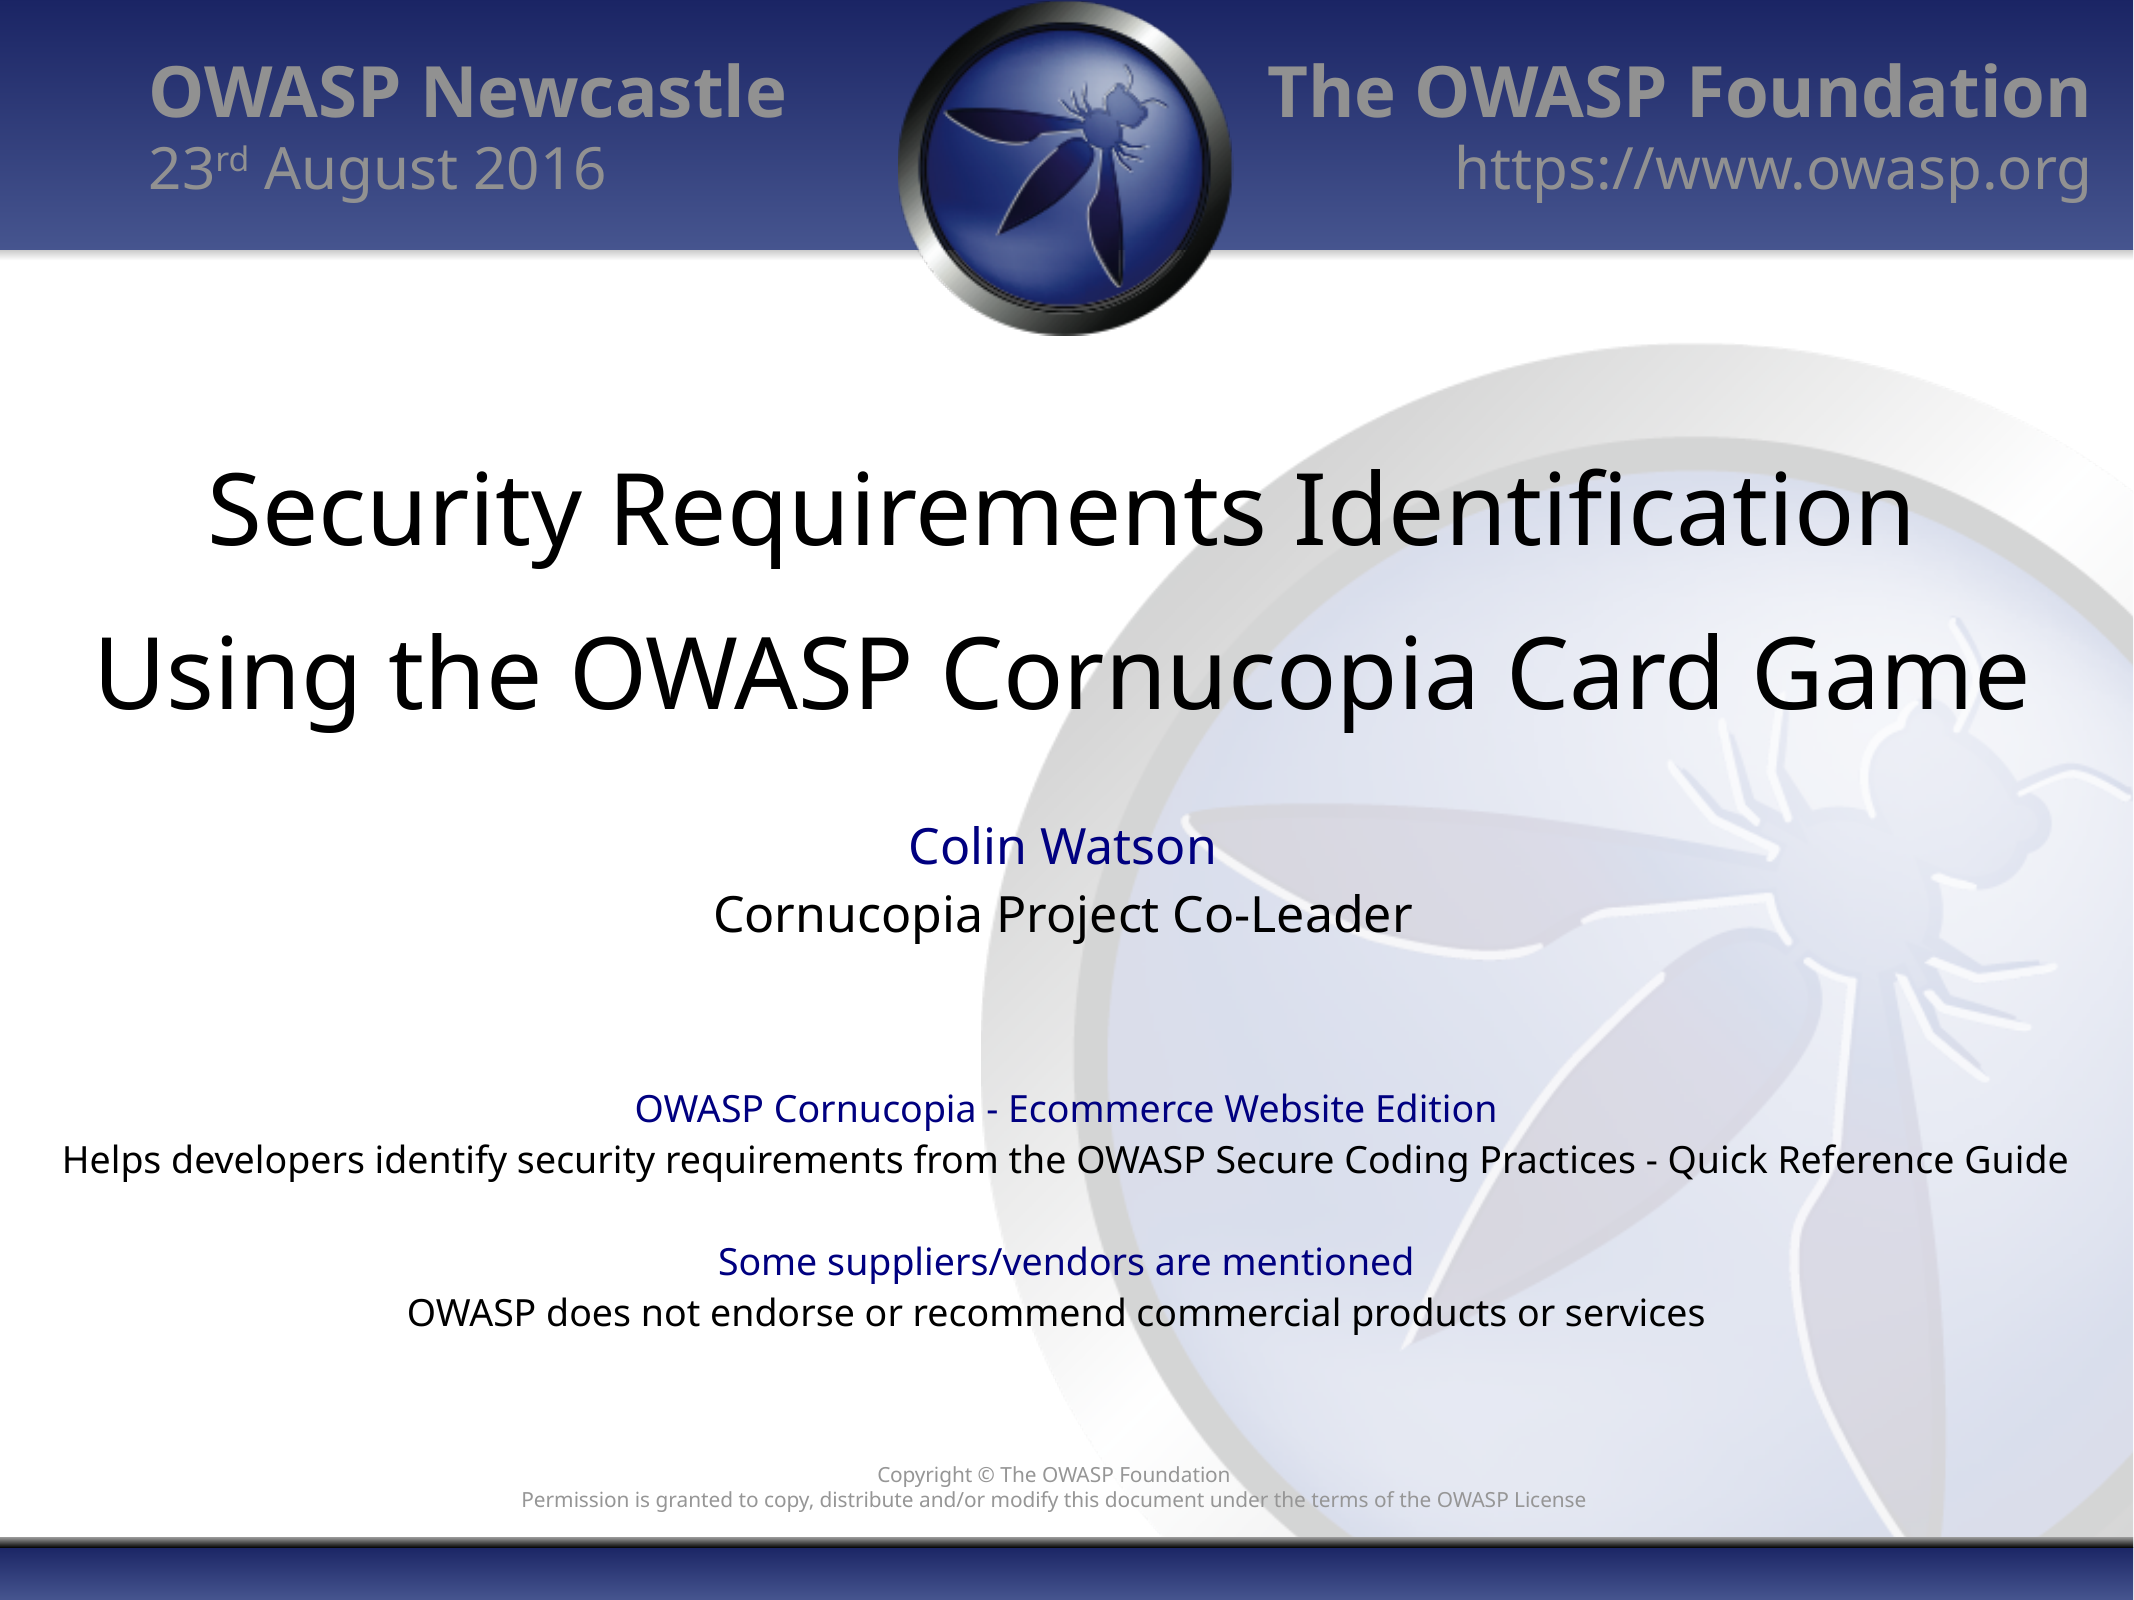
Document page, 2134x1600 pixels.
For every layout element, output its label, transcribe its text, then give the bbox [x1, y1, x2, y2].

title Security Requirements Identification Using the OWASP Cornucopia Card Game [58, 441, 2067, 708]
text_box OWASP Cornucopia - Ecommerce Website Edition Helps developers identify security requirements from the OWASP Secure Coding Practices - Quick Reference Guide Some suppliers/vendors are mentioned OWASP does not endorse or recommend commercial products or services [0, 1074, 2134, 1518]
picture [898, 0, 1234, 336]
text_box Colin Watson Cornucopia Project Co-Leader [0, 803, 2126, 940]
picture [981, 1518, 2134, 1600]
picture [981, 339, 2134, 1074]
